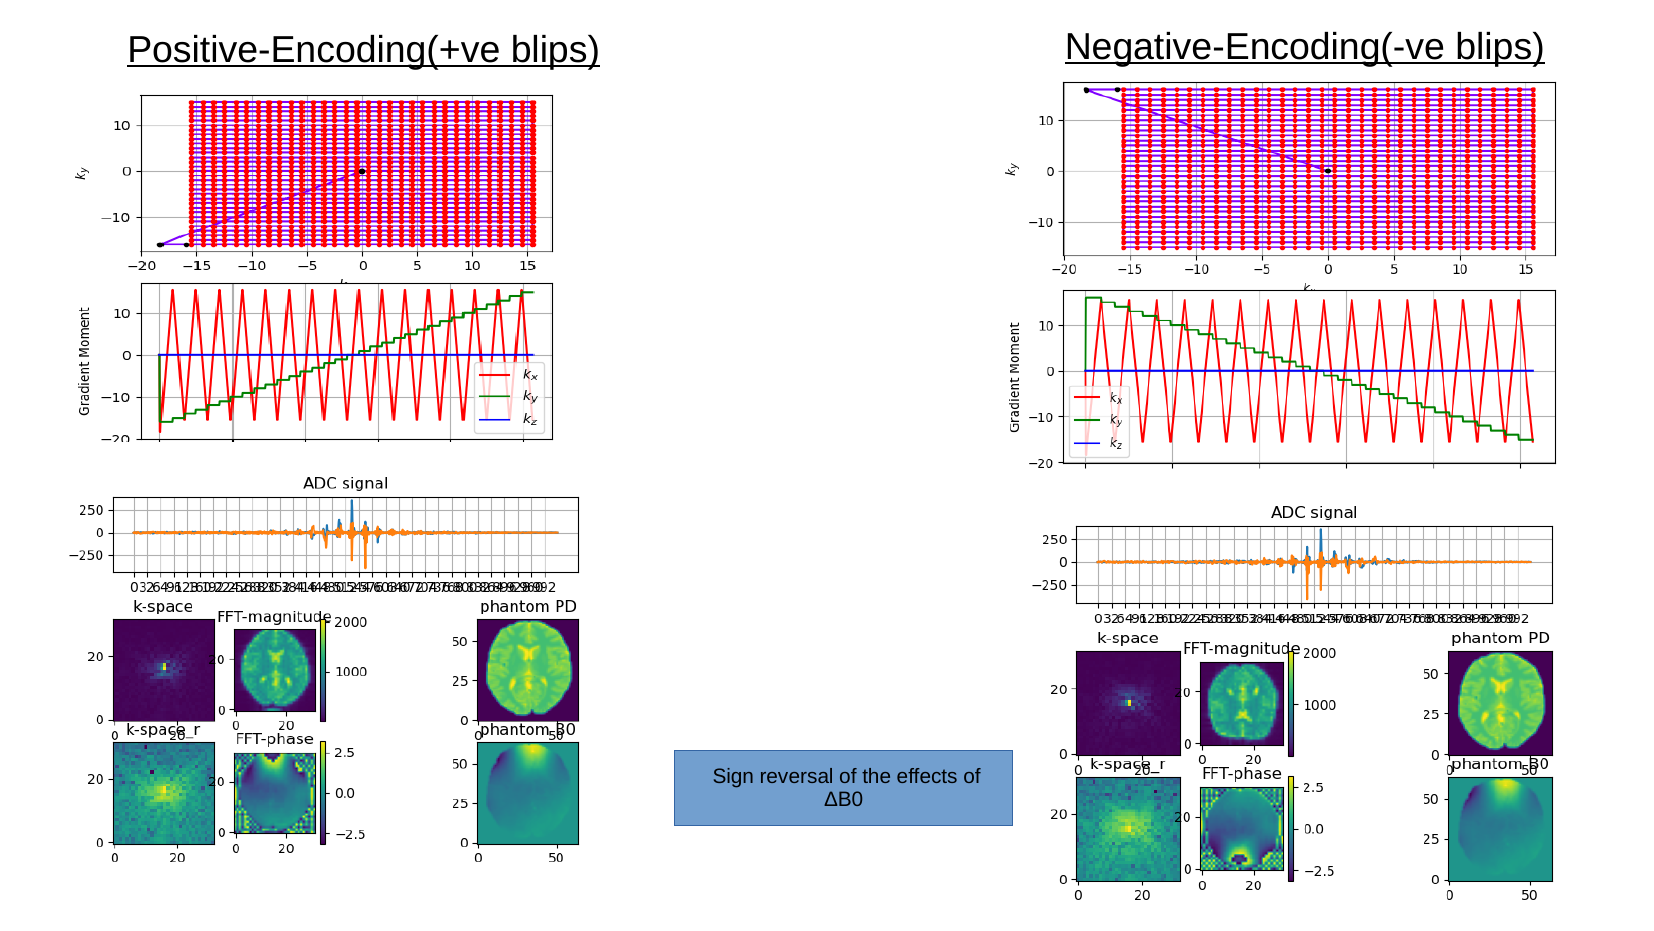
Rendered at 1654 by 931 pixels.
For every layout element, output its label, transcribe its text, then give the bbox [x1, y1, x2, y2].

picture [37, 75, 638, 893]
text_box Negative-Encoding(-ve blips) [1050, 18, 1613, 117]
text_box Positive-Encoding(+ve blips) [112, 21, 688, 121]
text_box Sign reversal of the effects of ΔB0 [674, 750, 1013, 826]
picture [999, 75, 1613, 931]
